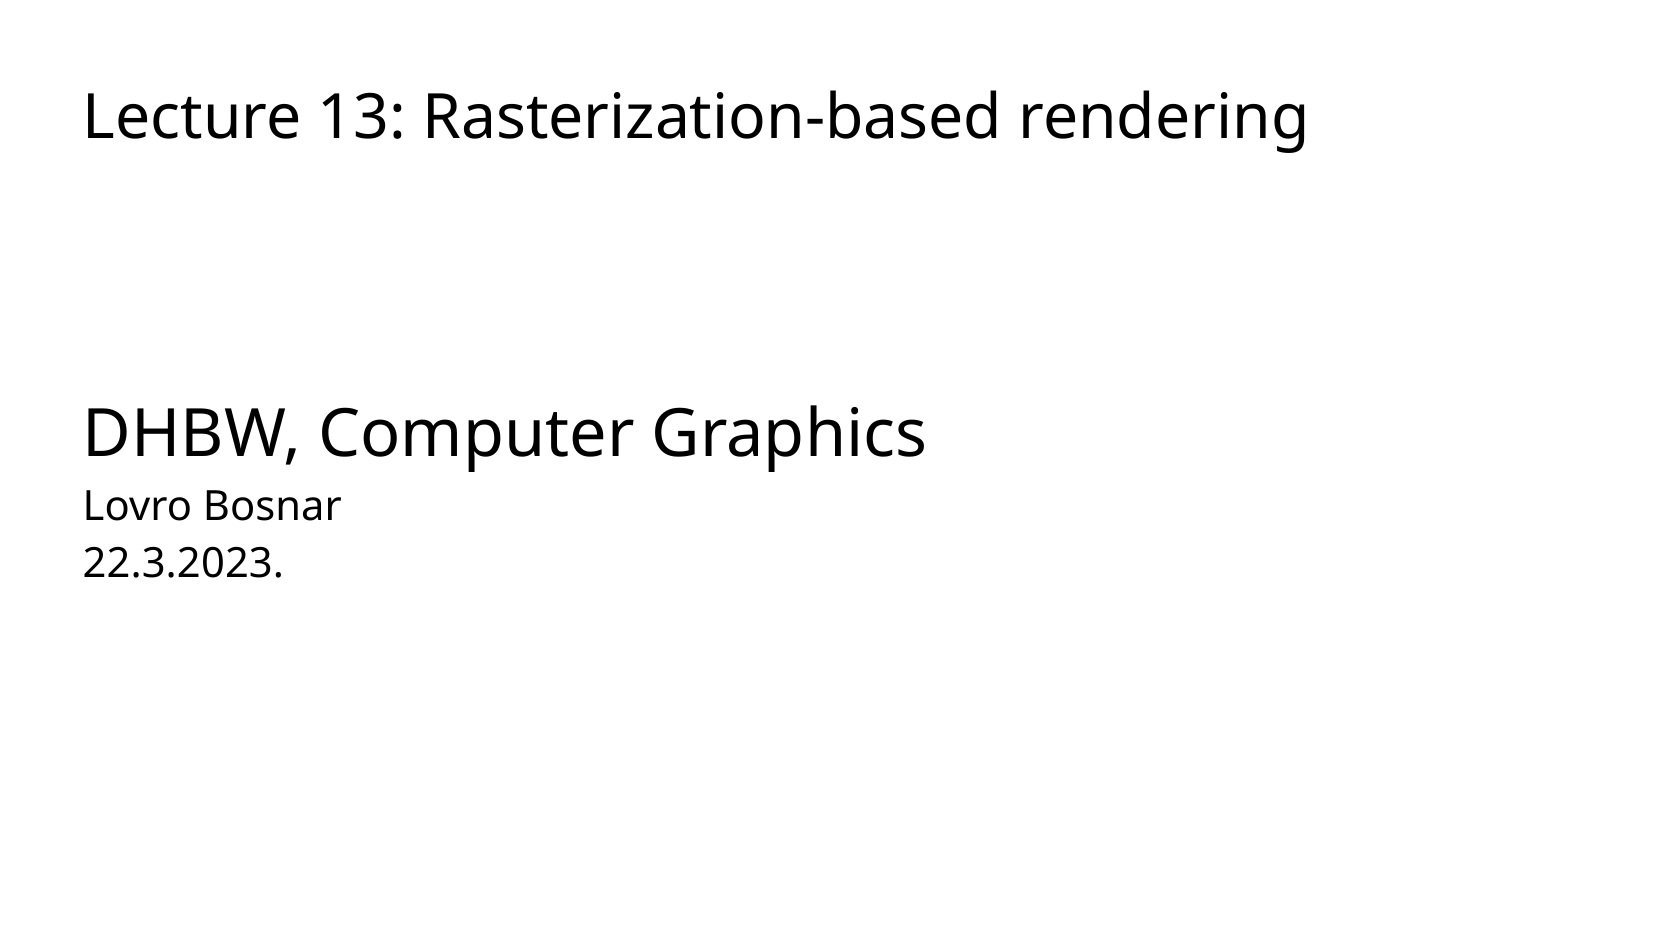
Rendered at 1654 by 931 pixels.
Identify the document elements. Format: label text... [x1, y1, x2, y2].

title Lecture 13: Rasterization-based rendering [82, 18, 1571, 211]
subtitle DHBW, Computer Graphics Lovro Bosnar 22.3.2023. [82, 217, 1571, 758]
